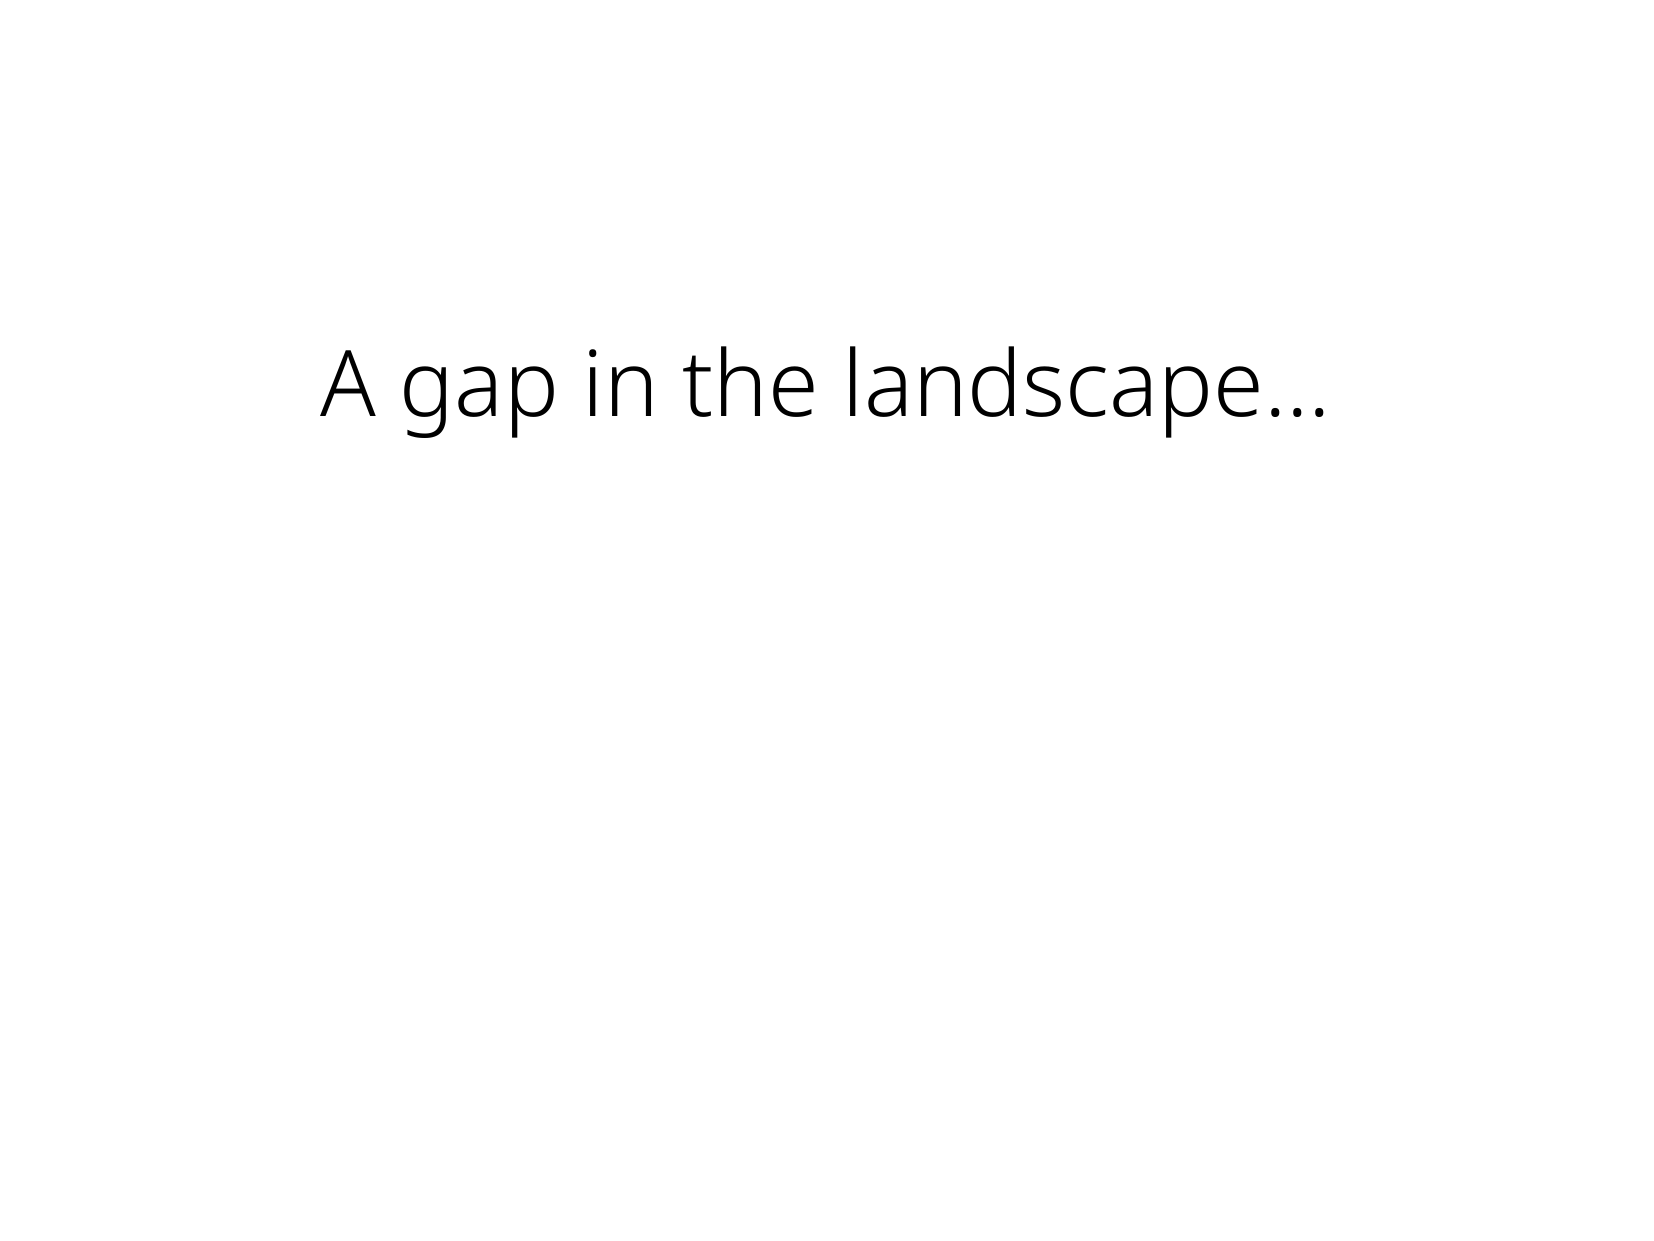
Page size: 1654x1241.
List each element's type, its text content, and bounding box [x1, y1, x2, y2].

subtitle A gap in the landscape... [82, 290, 1571, 473]
